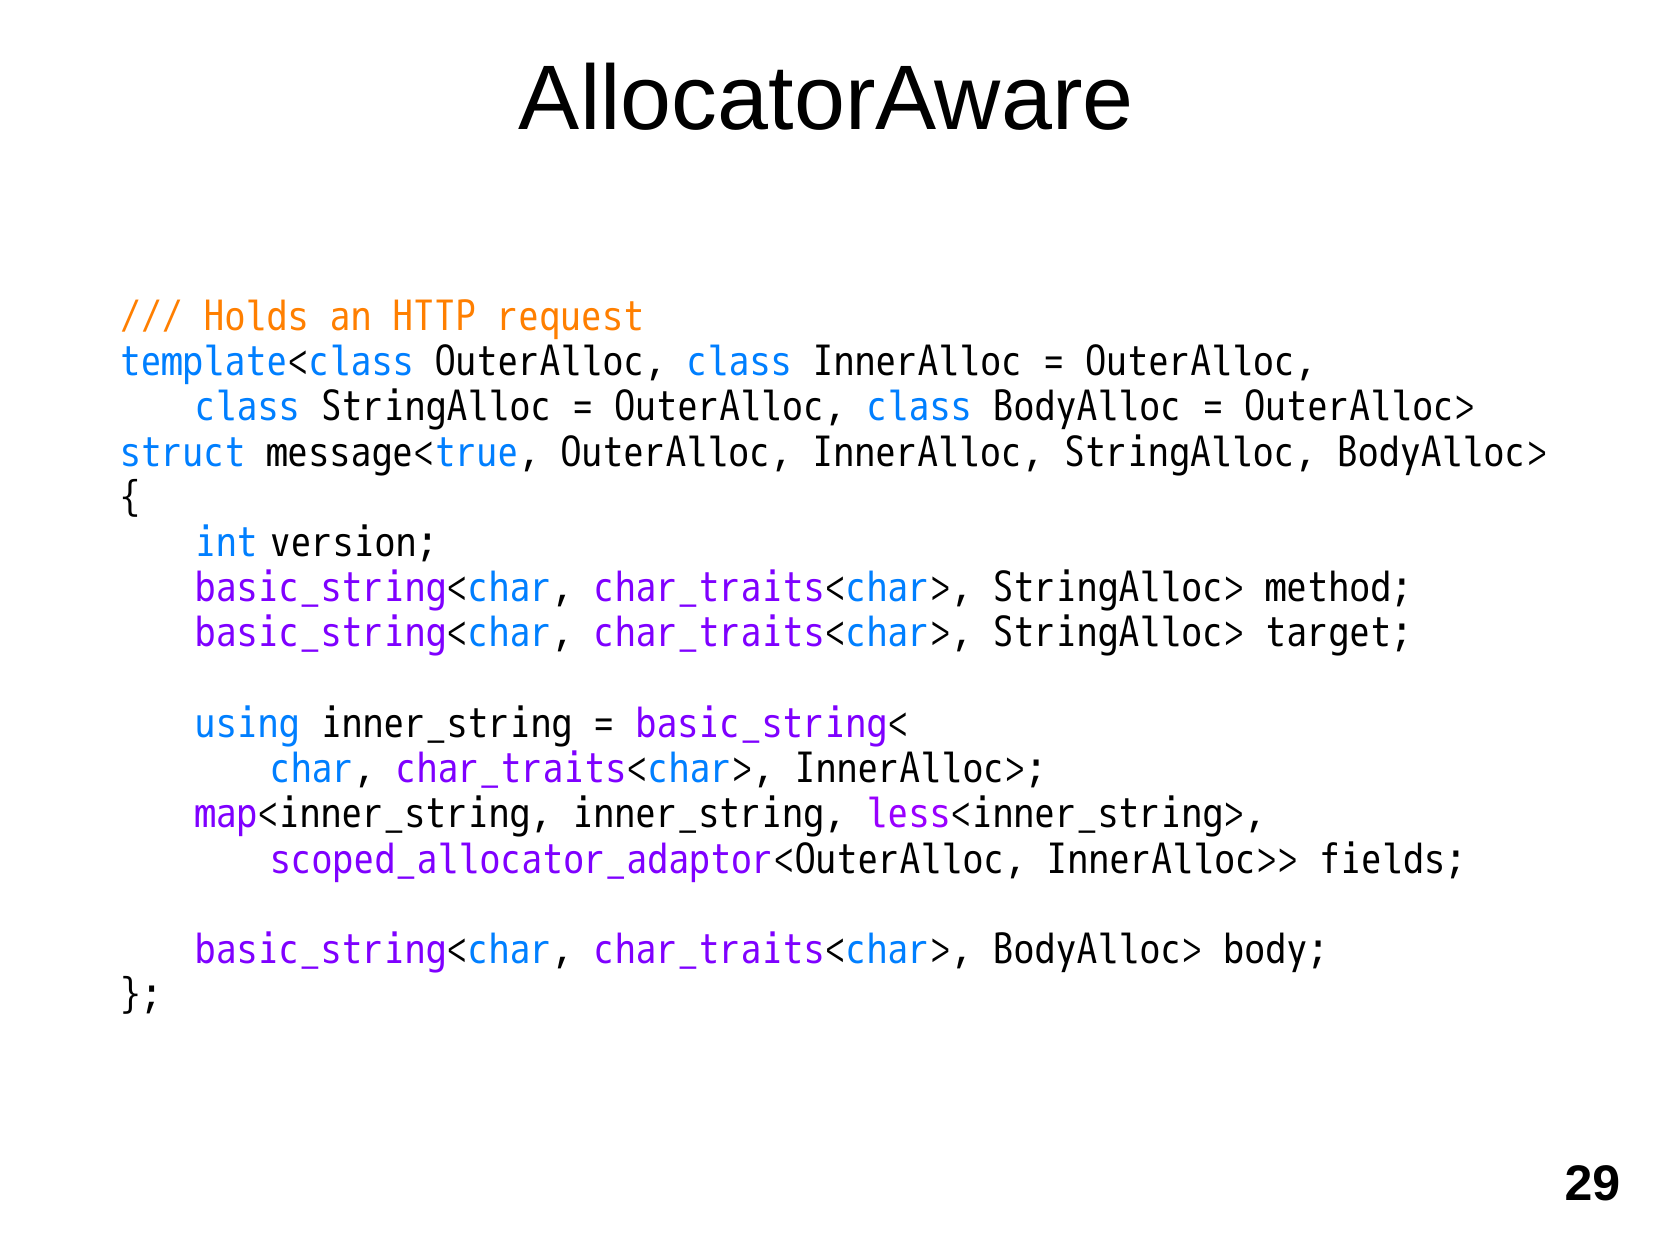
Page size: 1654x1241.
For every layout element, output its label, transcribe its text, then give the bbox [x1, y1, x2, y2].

title AllocatorAware [82, 15, 1571, 181]
text_box /// Holds an HTTP request template<class OuterAlloc, class InnerAlloc = OuterAlloc, class StringAlloc = OuterAlloc, class BodyAlloc = OuterAlloc> struct message<true, OuterAlloc, InnerAlloc, StringAlloc, BodyAlloc> { int version; basic_string<char, char_traits<char>, StringAlloc> method; basic_string<char, char_traits<char>, StringAlloc> target; using inner_string = basic_string< char, char_traits<char>, InnerAlloc>; map<inner_string, inner_string, less<inner_string>, scoped_allocator_adaptor<OuterAlloc, InnerAlloc>> fields; basic_string<char, char_traits<char>, BodyAlloc> body; }; [104, 287, 1575, 1087]
